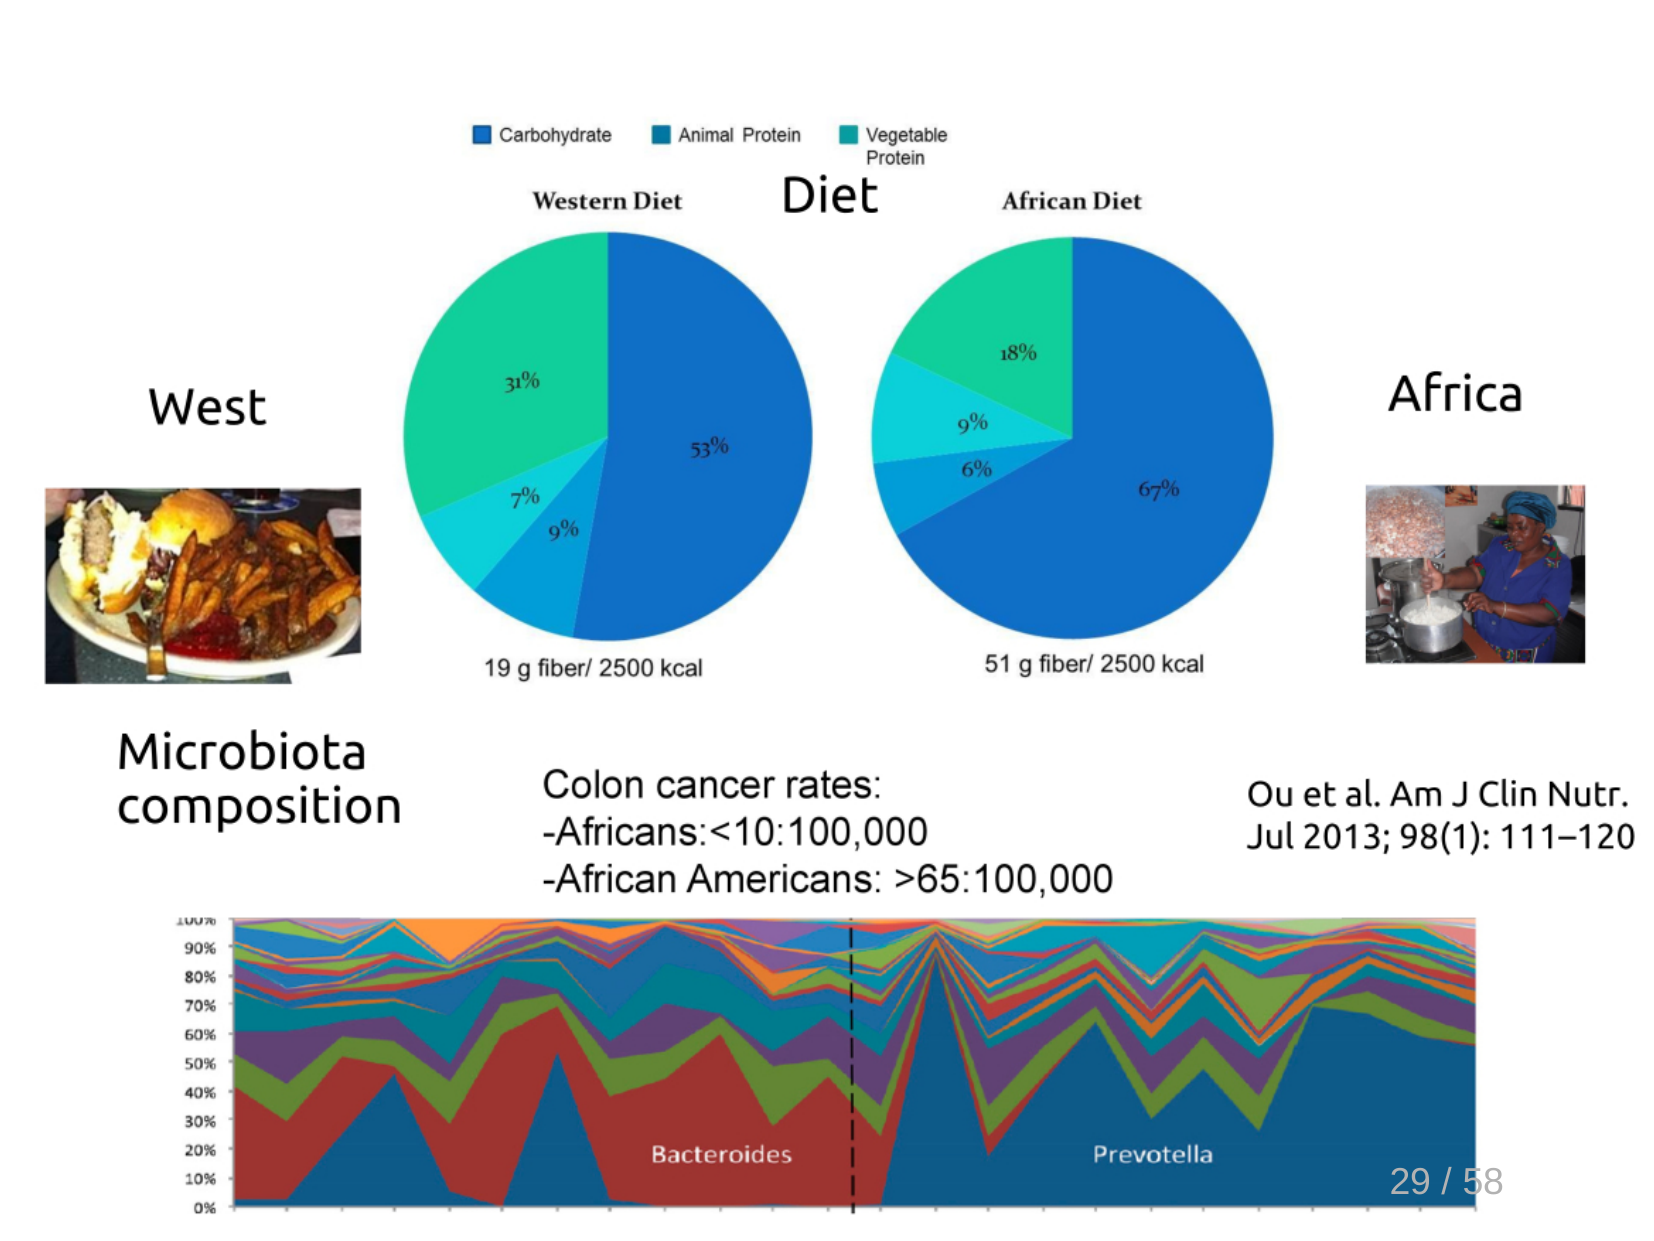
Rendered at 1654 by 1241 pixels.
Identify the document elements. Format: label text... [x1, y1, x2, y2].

text_box <number> / 58 [1374, 1153, 1654, 1211]
picture [12, 46, 1654, 1215]
